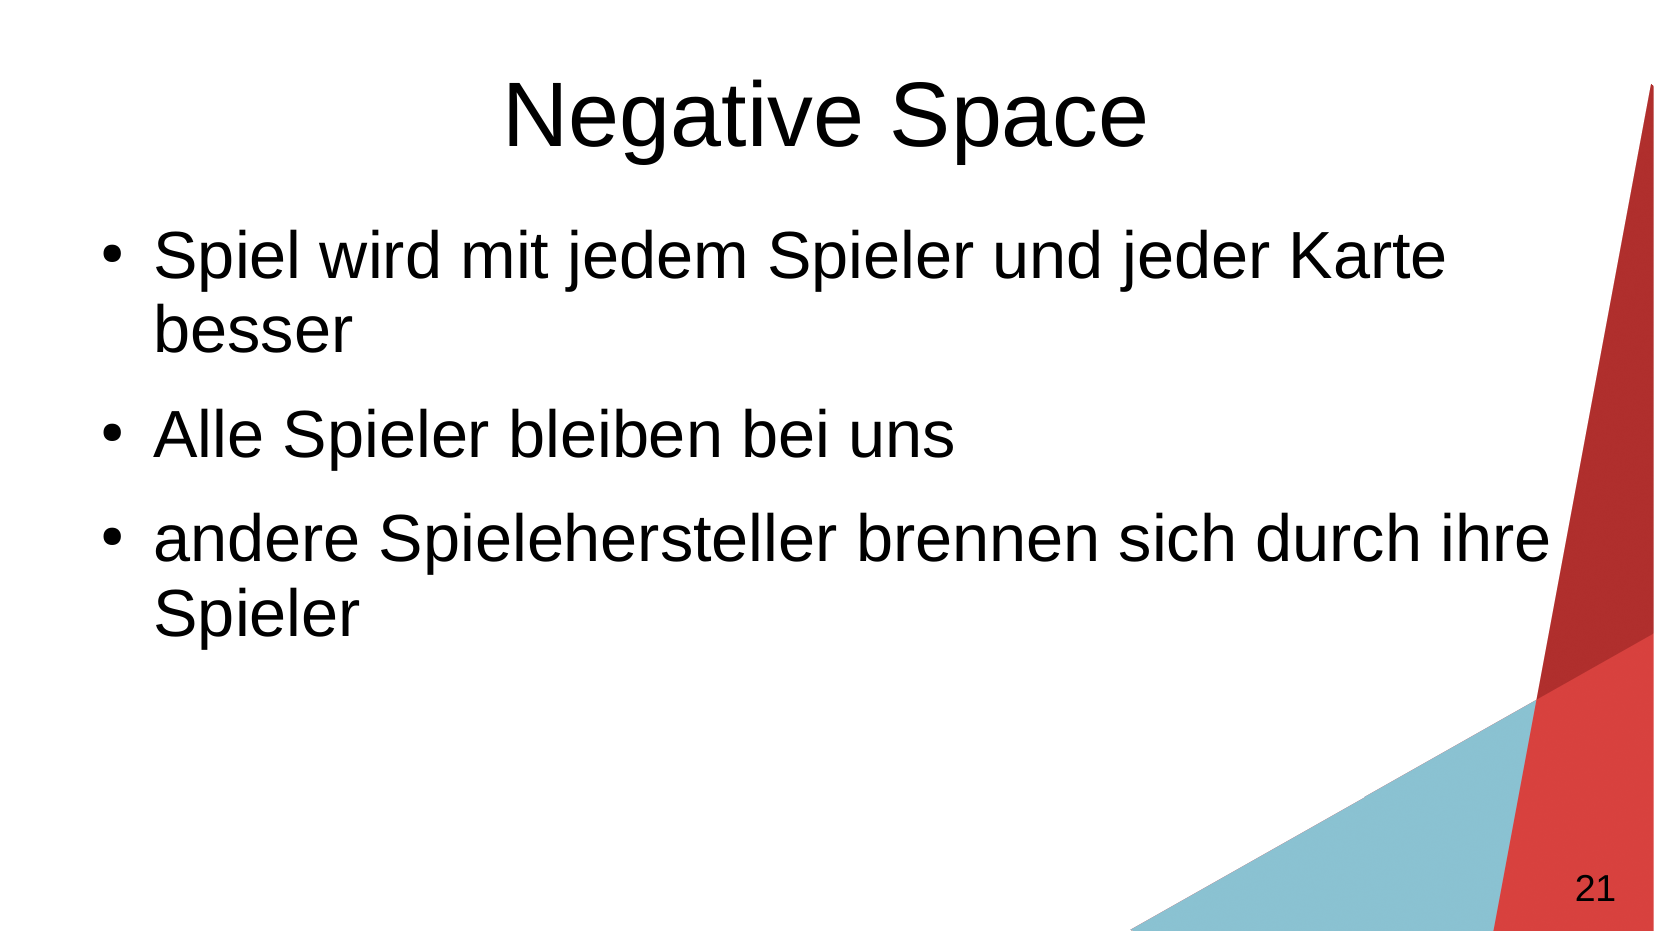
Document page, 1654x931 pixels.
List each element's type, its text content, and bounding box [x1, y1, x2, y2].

list Spiel wird mit jedem Spieler und jeder Karte besser Alle Spieler bleiben bei uns andere Spielehersteller brennen sich durch ihre Spieler [82, 217, 1571, 758]
picture [1075, 84, 1654, 931]
title Negative Space [82, 37, 1571, 193]
